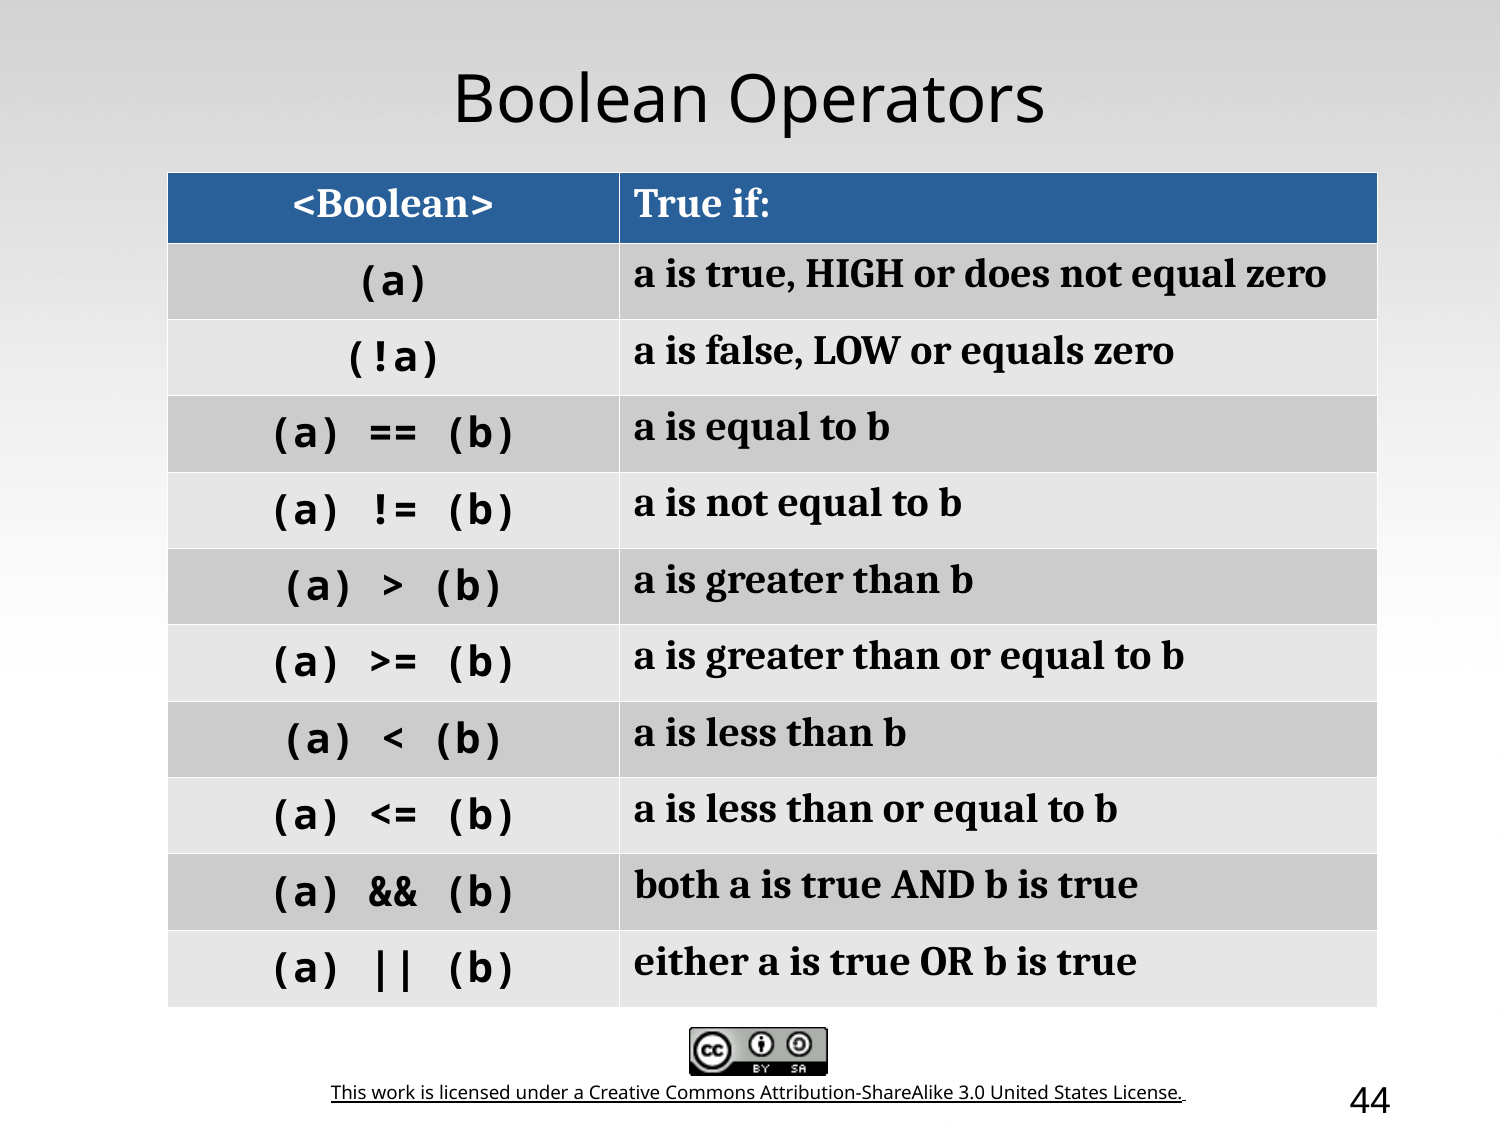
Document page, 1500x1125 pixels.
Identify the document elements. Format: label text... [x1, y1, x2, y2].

table_cell a is not equal to b [620, 473, 1377, 548]
table_cell (a) != (b) [168, 473, 619, 548]
table_cell a is greater than b [620, 549, 1377, 624]
table_header True if: [620, 173, 1377, 243]
picture [0, 0, 1500, 1125]
table_cell (a) >= (b) [168, 625, 619, 701]
table_cell (a) == (b) [168, 396, 619, 472]
table_header <Boolean> [168, 173, 619, 243]
table_cell both a is true AND b is true [620, 854, 1377, 930]
table_cell (a) && (b) [168, 854, 619, 930]
table_cell a is false, LOW or equals zero [620, 320, 1377, 395]
table_cell (a) [168, 244, 619, 319]
table_cell a is less than b [620, 702, 1377, 777]
table_cell (a) > (b) [168, 549, 619, 624]
table_cell (a) < (b) [168, 702, 619, 777]
table_cell a is greater than or equal to b [620, 625, 1377, 701]
table_cell (a) <= (b) [168, 778, 619, 853]
table_cell a is equal to b [620, 396, 1377, 472]
table_cell (!a) [168, 320, 619, 395]
table_cell a is true, HIGH or does not equal zero [620, 244, 1377, 319]
table_cell (a) || (b) [168, 931, 619, 1007]
title Boolean Operators [112, 2, 1388, 190]
table_cell either a is true OR b is true [620, 931, 1377, 1007]
table_cell a is less than or equal to b [620, 778, 1377, 853]
